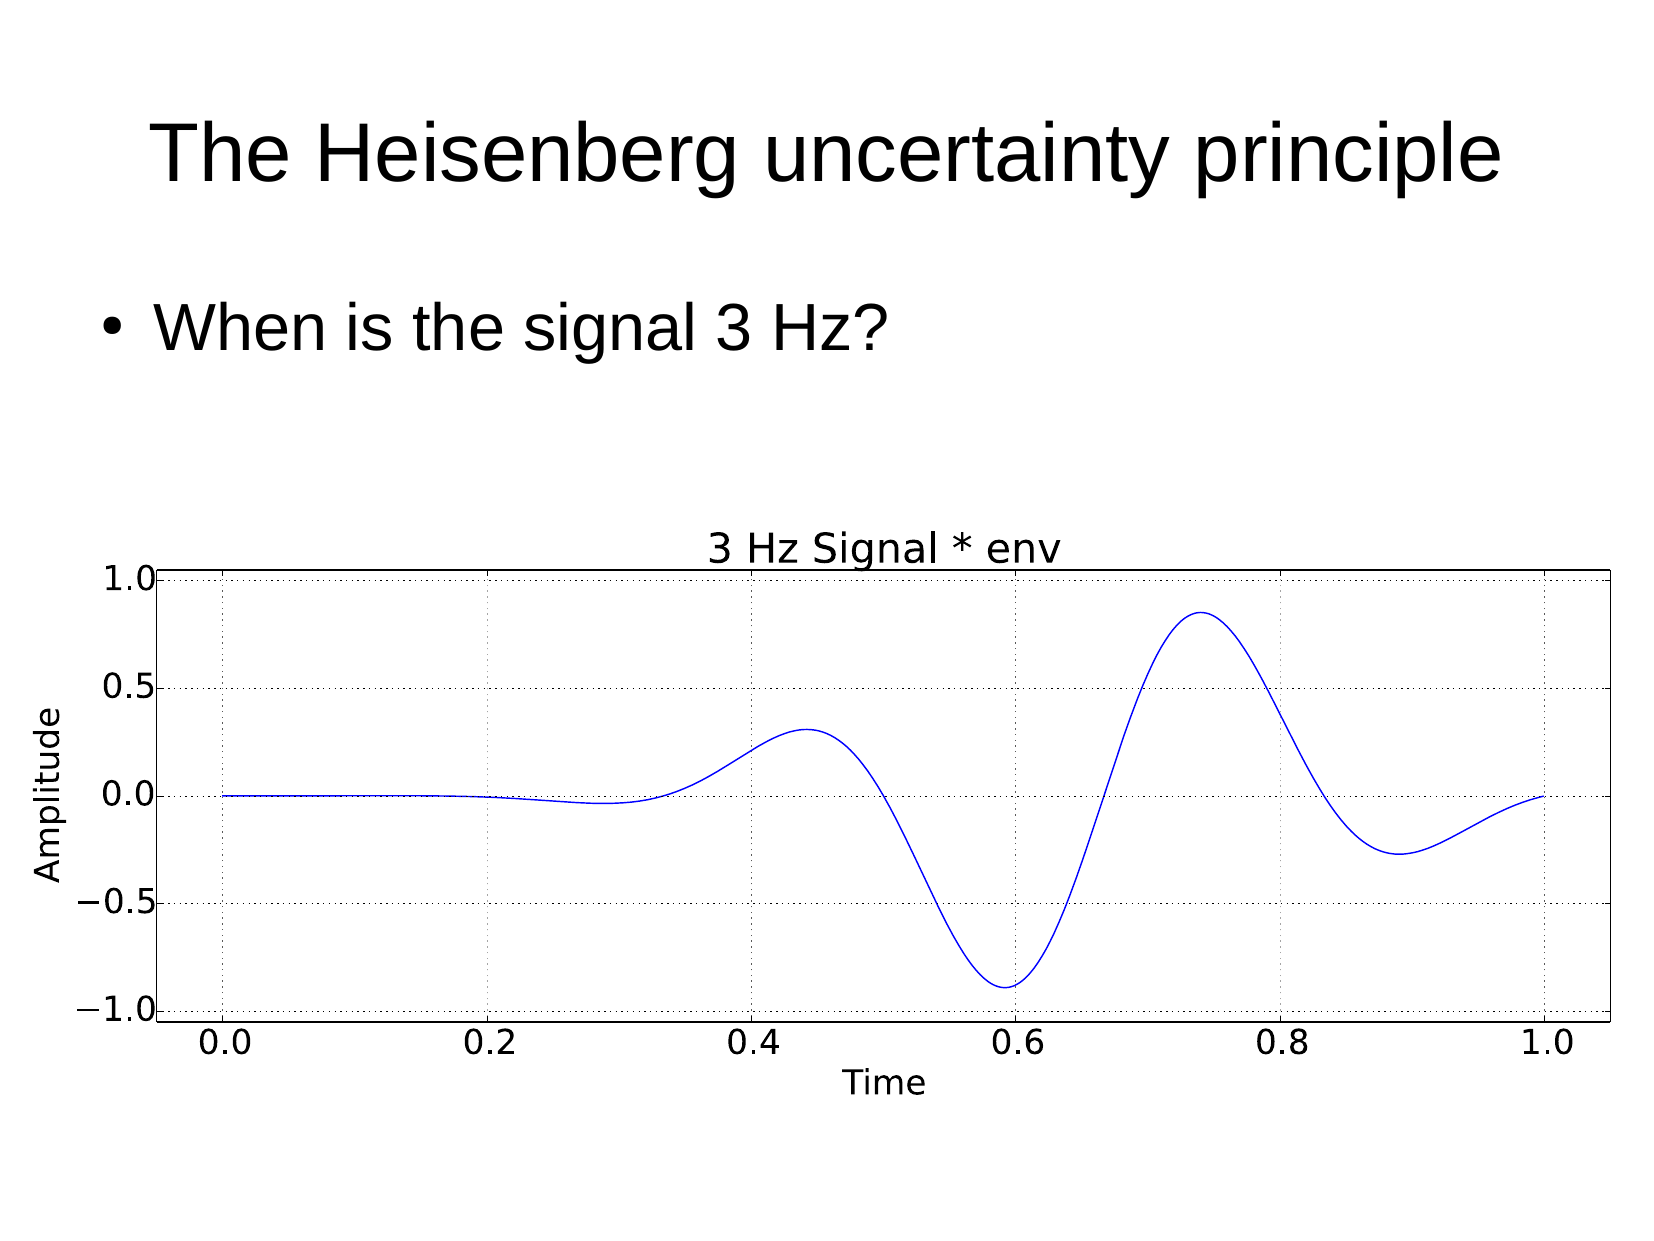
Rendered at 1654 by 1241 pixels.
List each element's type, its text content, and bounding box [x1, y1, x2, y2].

title The Heisenberg uncertainty principle [82, 49, 1571, 257]
list When is the signal 3 Hz? [82, 290, 1571, 495]
picture [7, 495, 1653, 1116]
